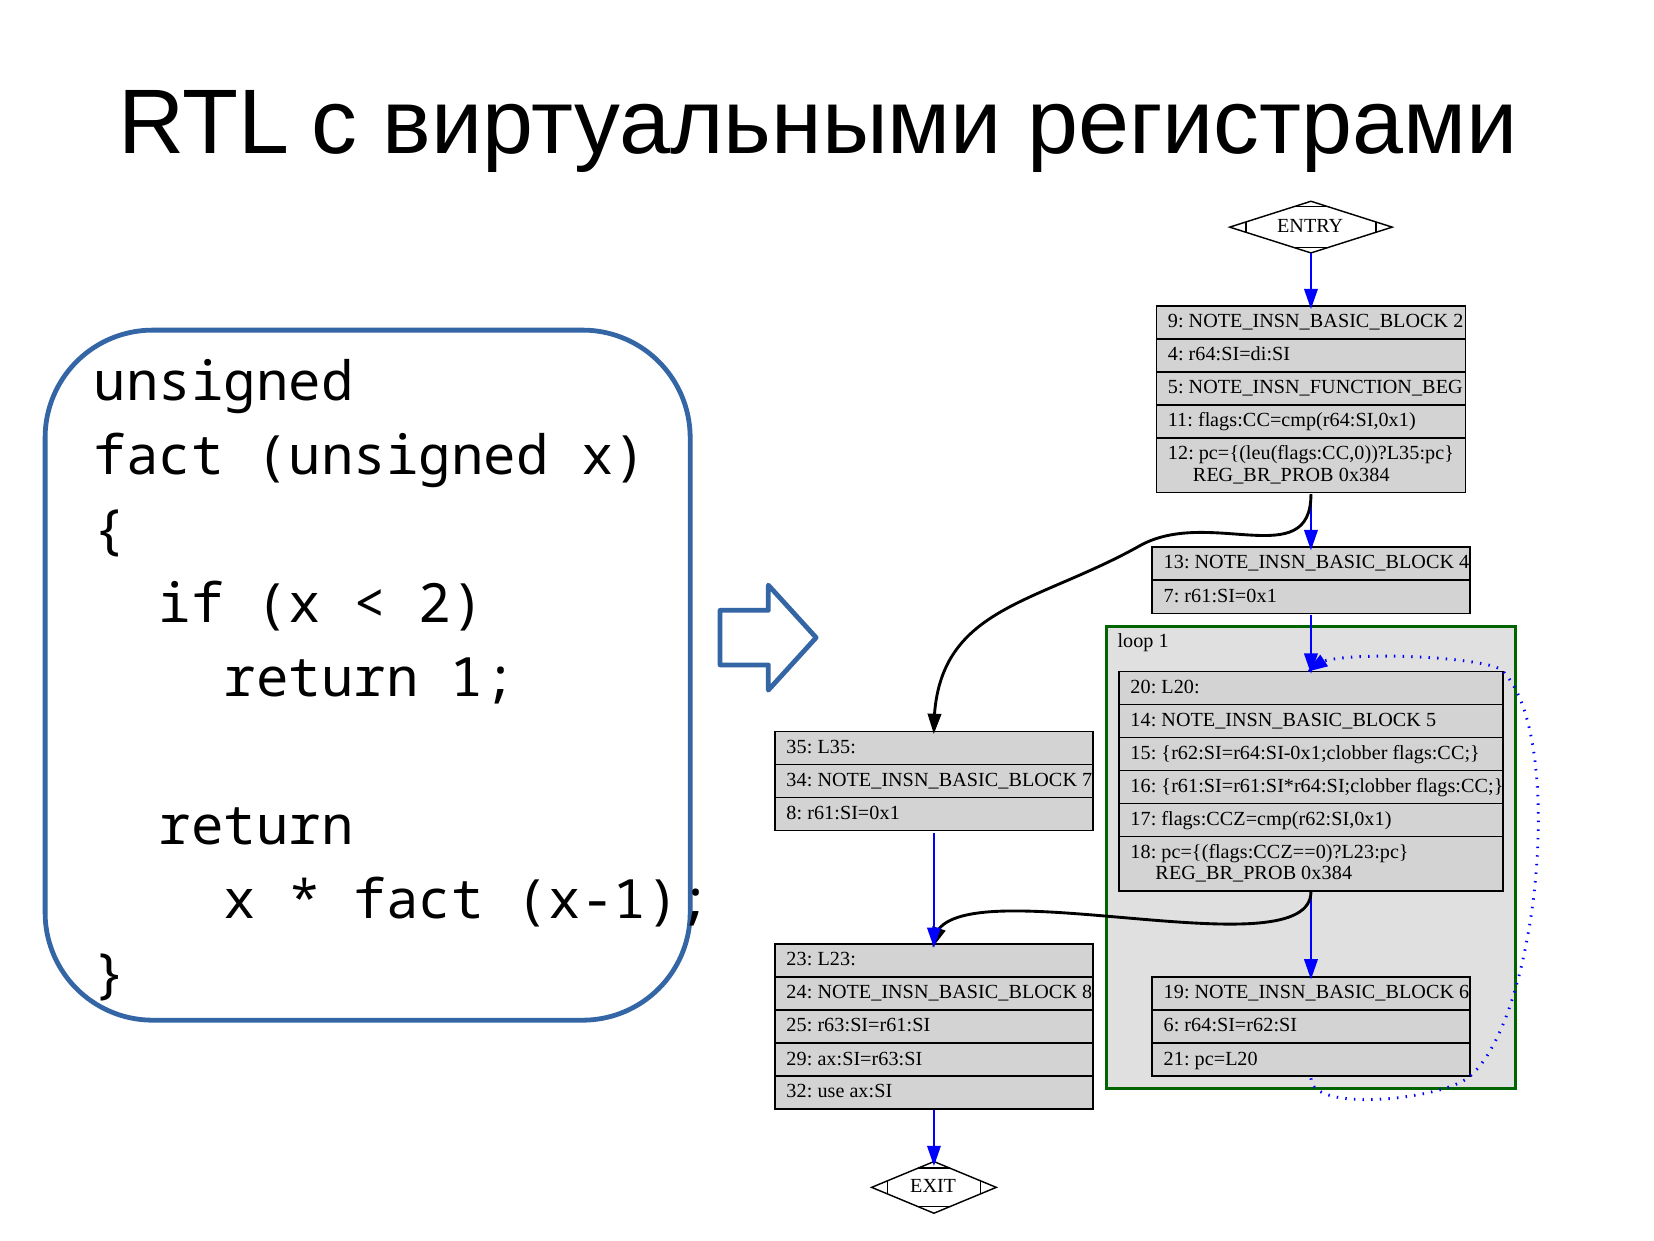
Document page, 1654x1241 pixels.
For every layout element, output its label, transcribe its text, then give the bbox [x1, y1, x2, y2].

text_box [720, 585, 817, 691]
picture [705, 195, 1546, 1220]
title RTL с виртуальными регистрами [75, 17, 1564, 226]
text_box unsigned fact (unsigned x) { if (x < 2) return 1; return x * fact (x-1); } [45, 330, 691, 1021]
